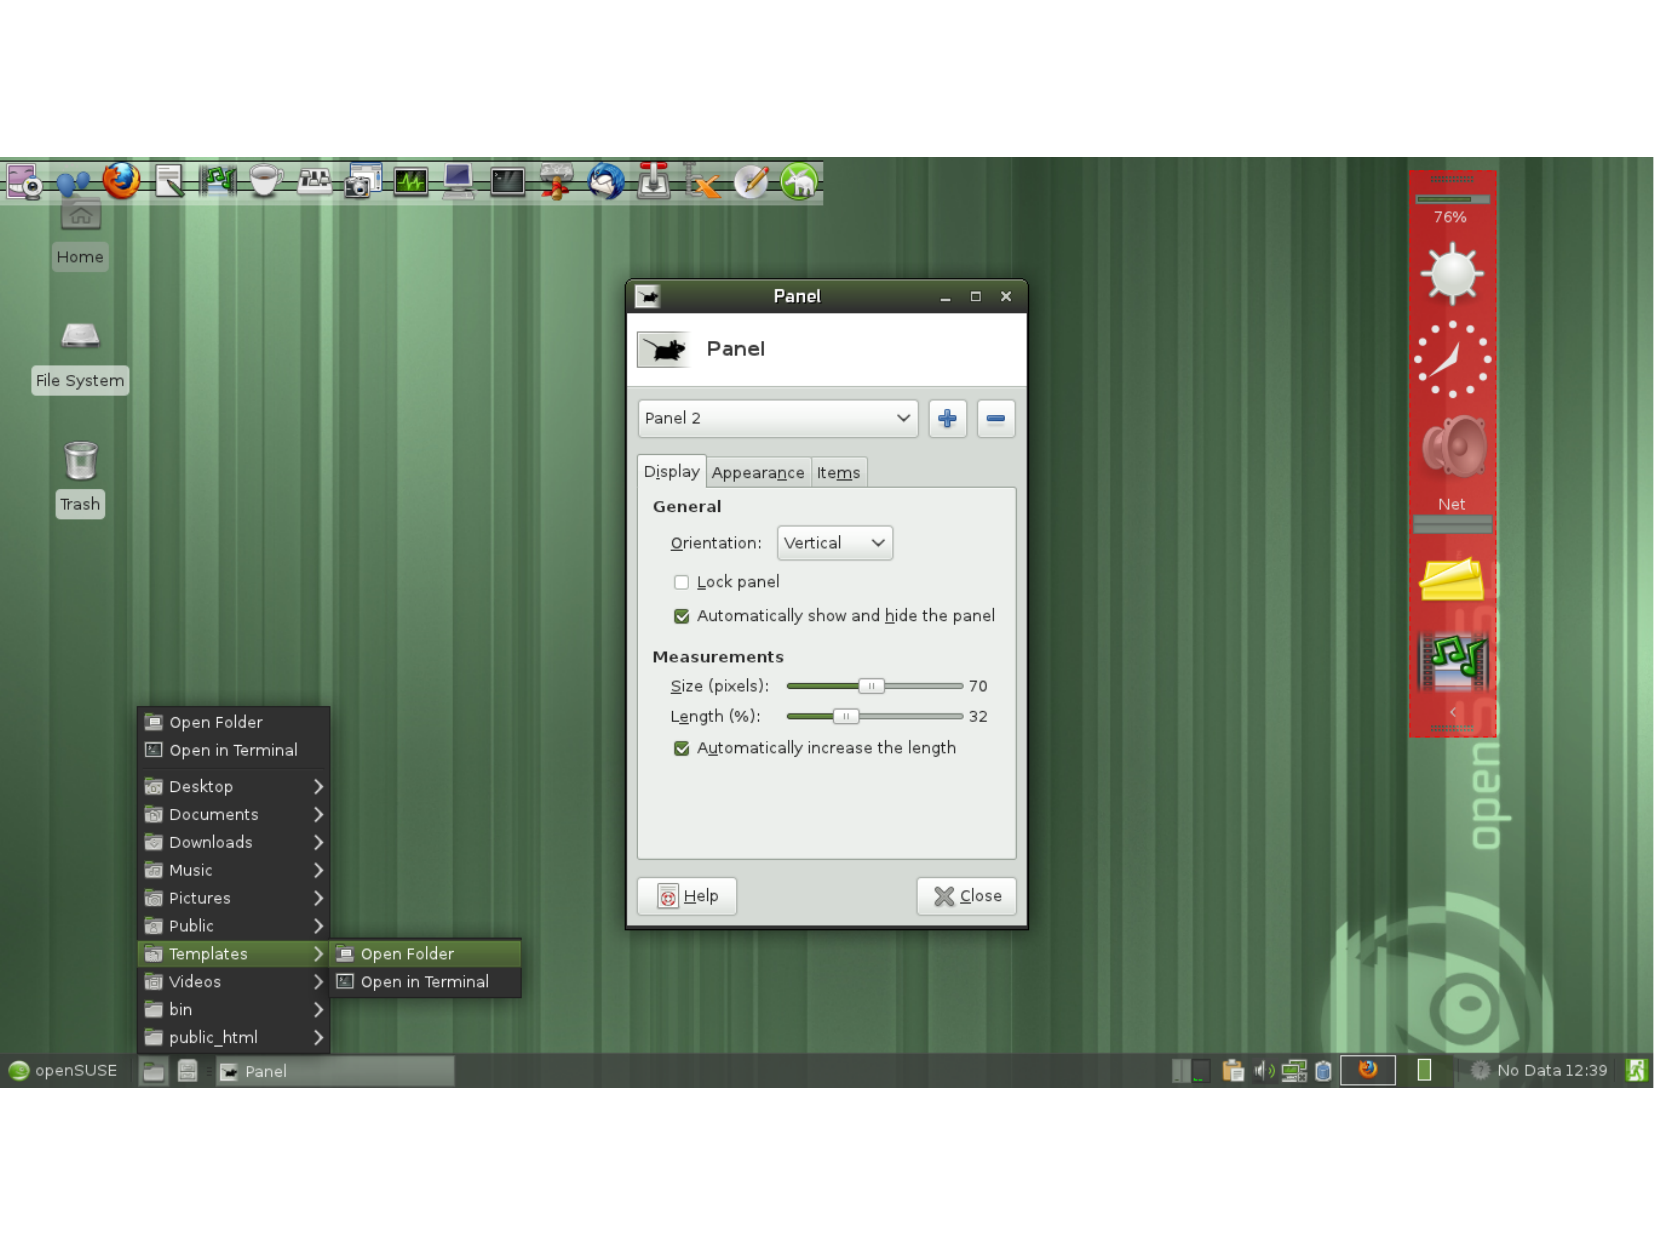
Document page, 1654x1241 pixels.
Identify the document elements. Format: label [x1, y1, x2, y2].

picture [0, 157, 1654, 1088]
